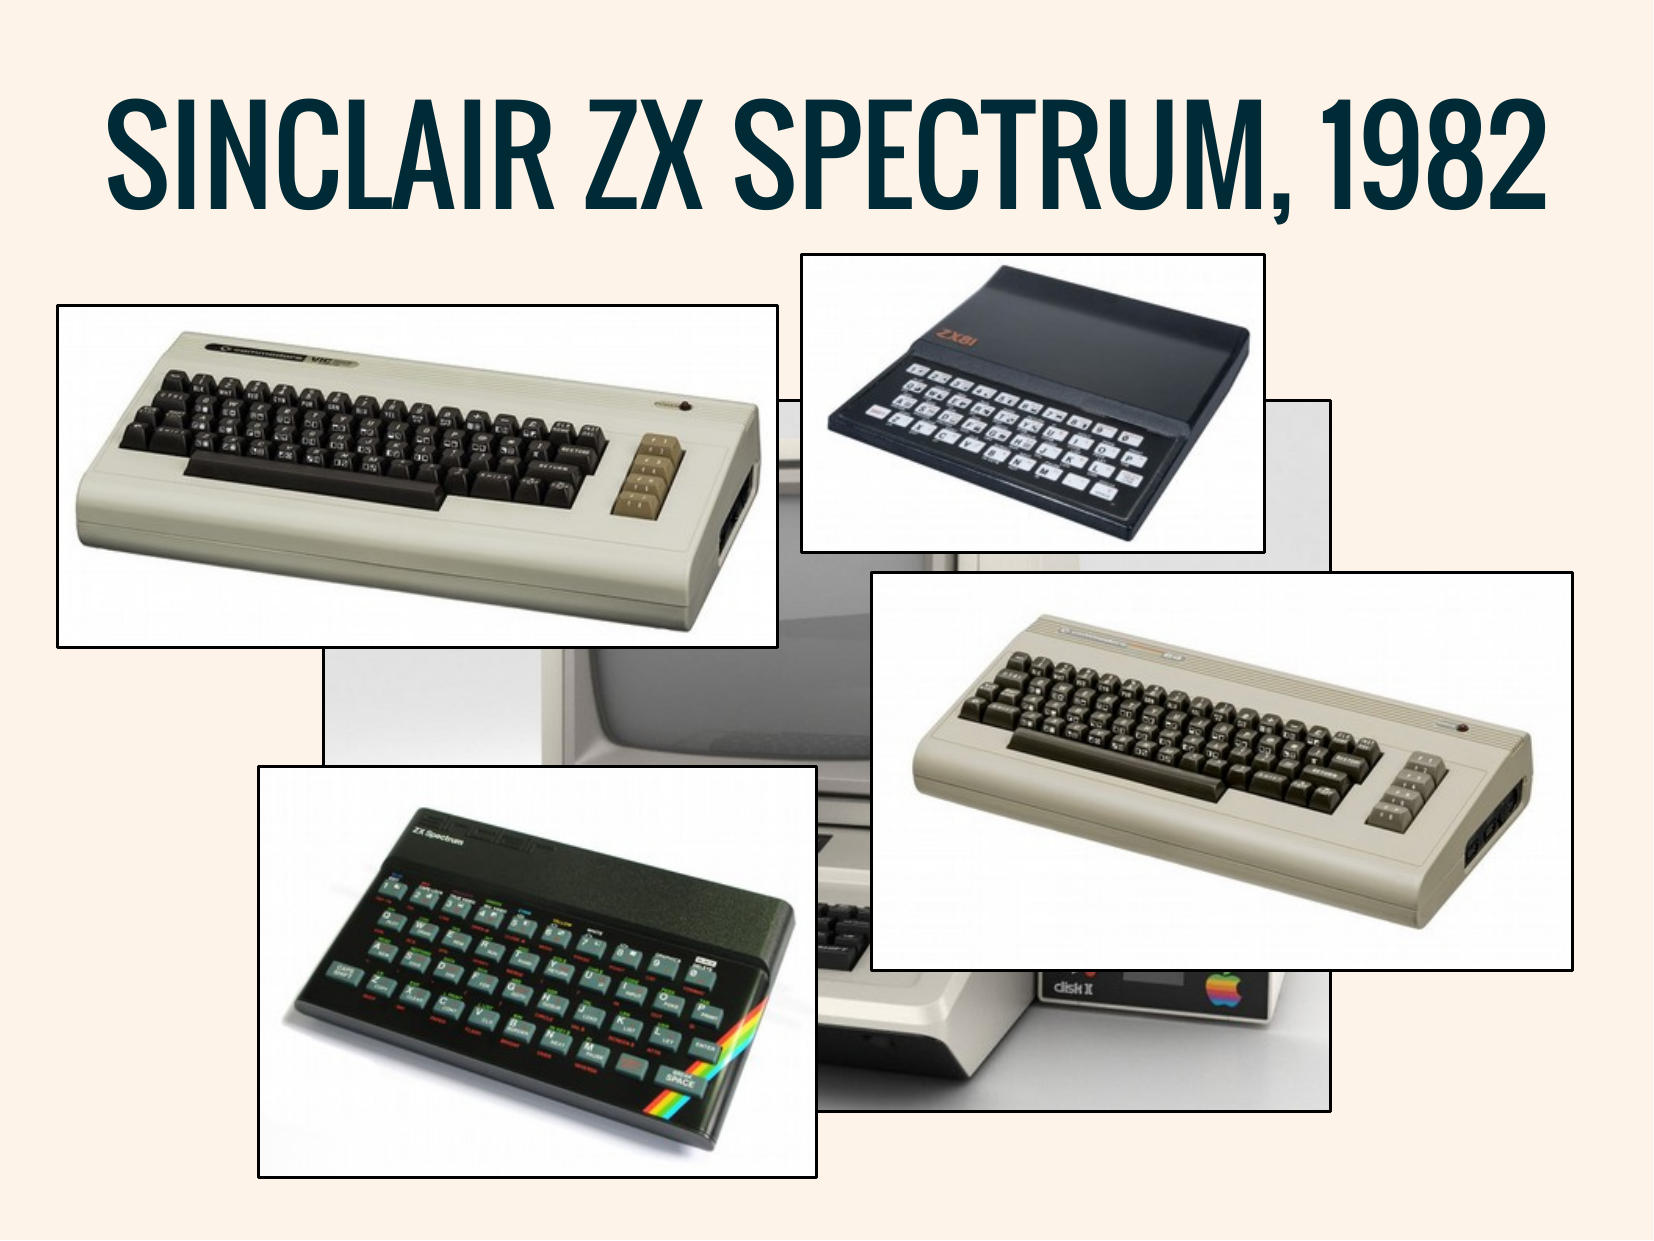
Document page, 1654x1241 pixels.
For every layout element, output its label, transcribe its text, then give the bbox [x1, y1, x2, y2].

picture [324, 401, 1329, 1111]
picture [803, 256, 1264, 551]
picture [59, 307, 776, 647]
title Sinclair ZX Spectrum, 1982 [82, 49, 1571, 257]
picture [872, 574, 1571, 969]
picture [259, 767, 815, 1176]
